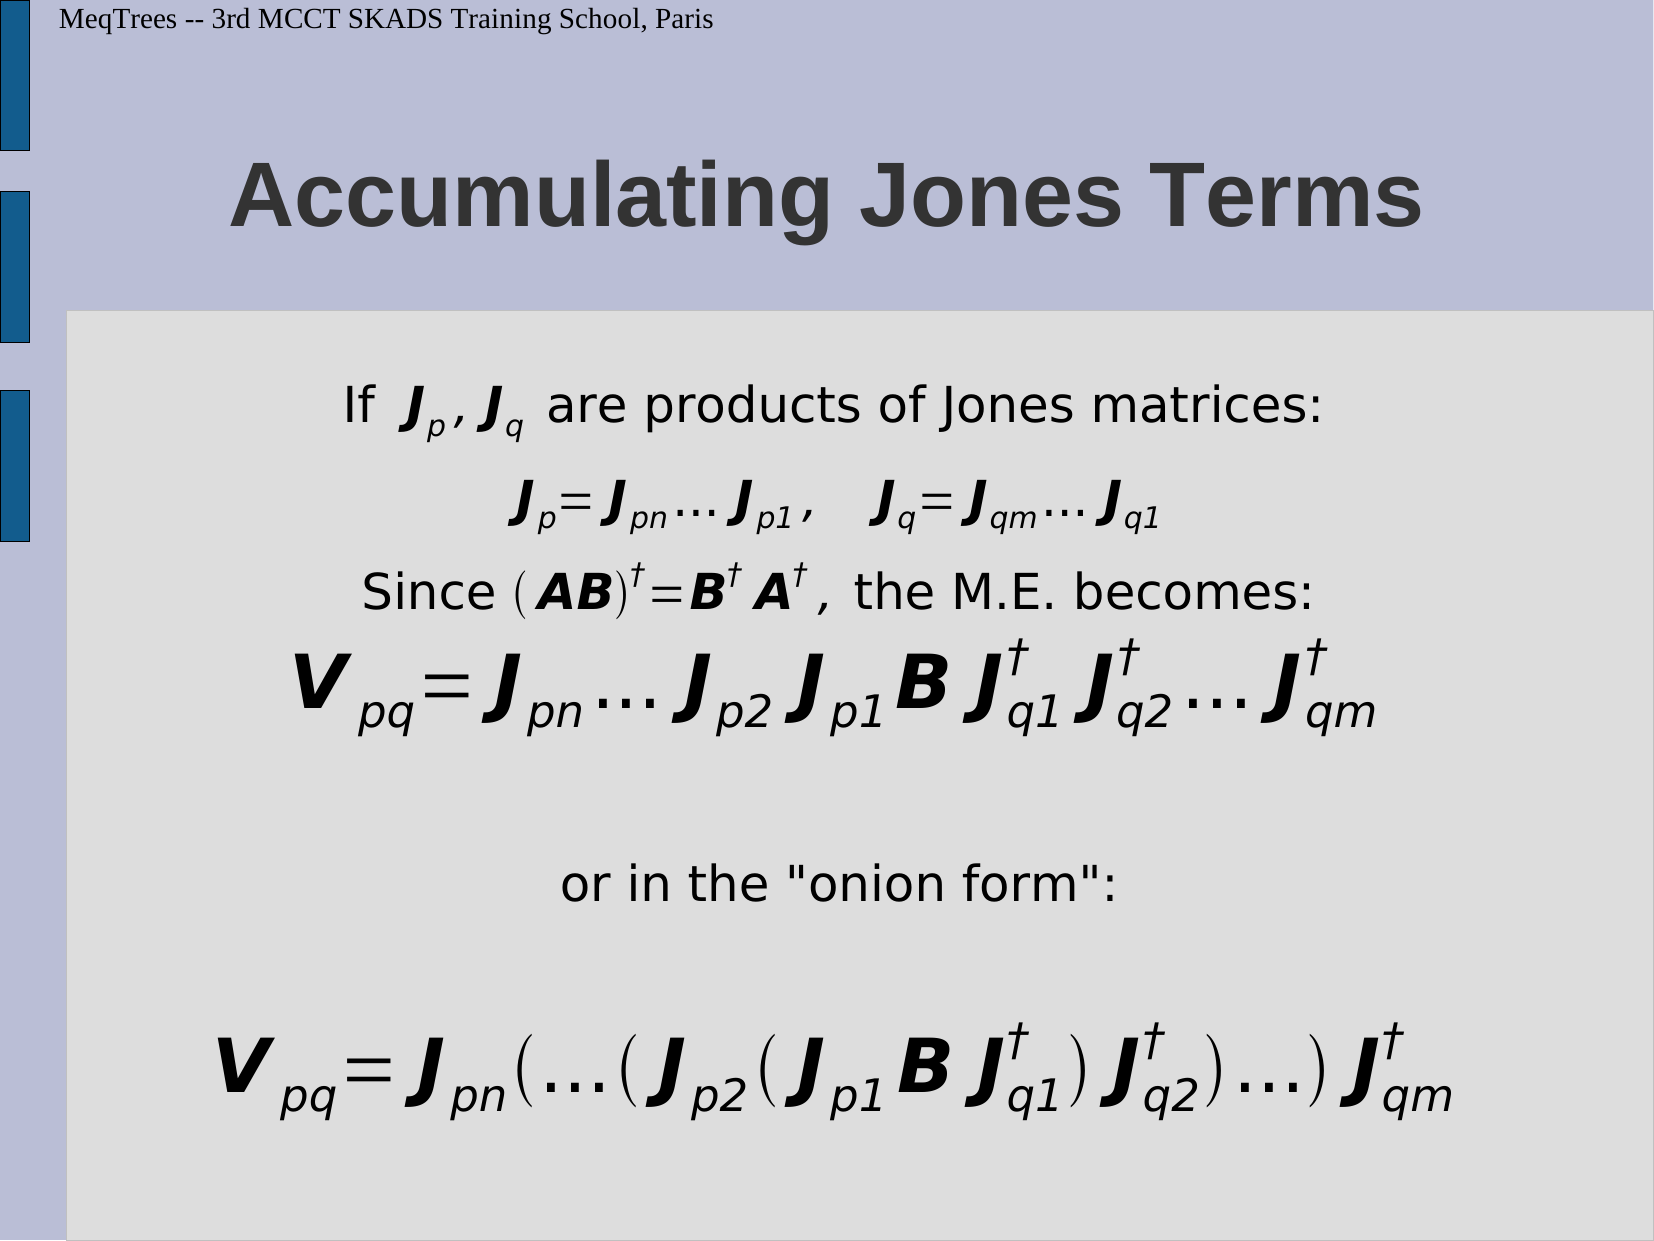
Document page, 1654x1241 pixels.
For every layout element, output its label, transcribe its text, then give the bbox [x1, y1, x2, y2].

chart [206, 354, 1460, 1123]
title Accumulating Jones Terms [121, 91, 1534, 299]
